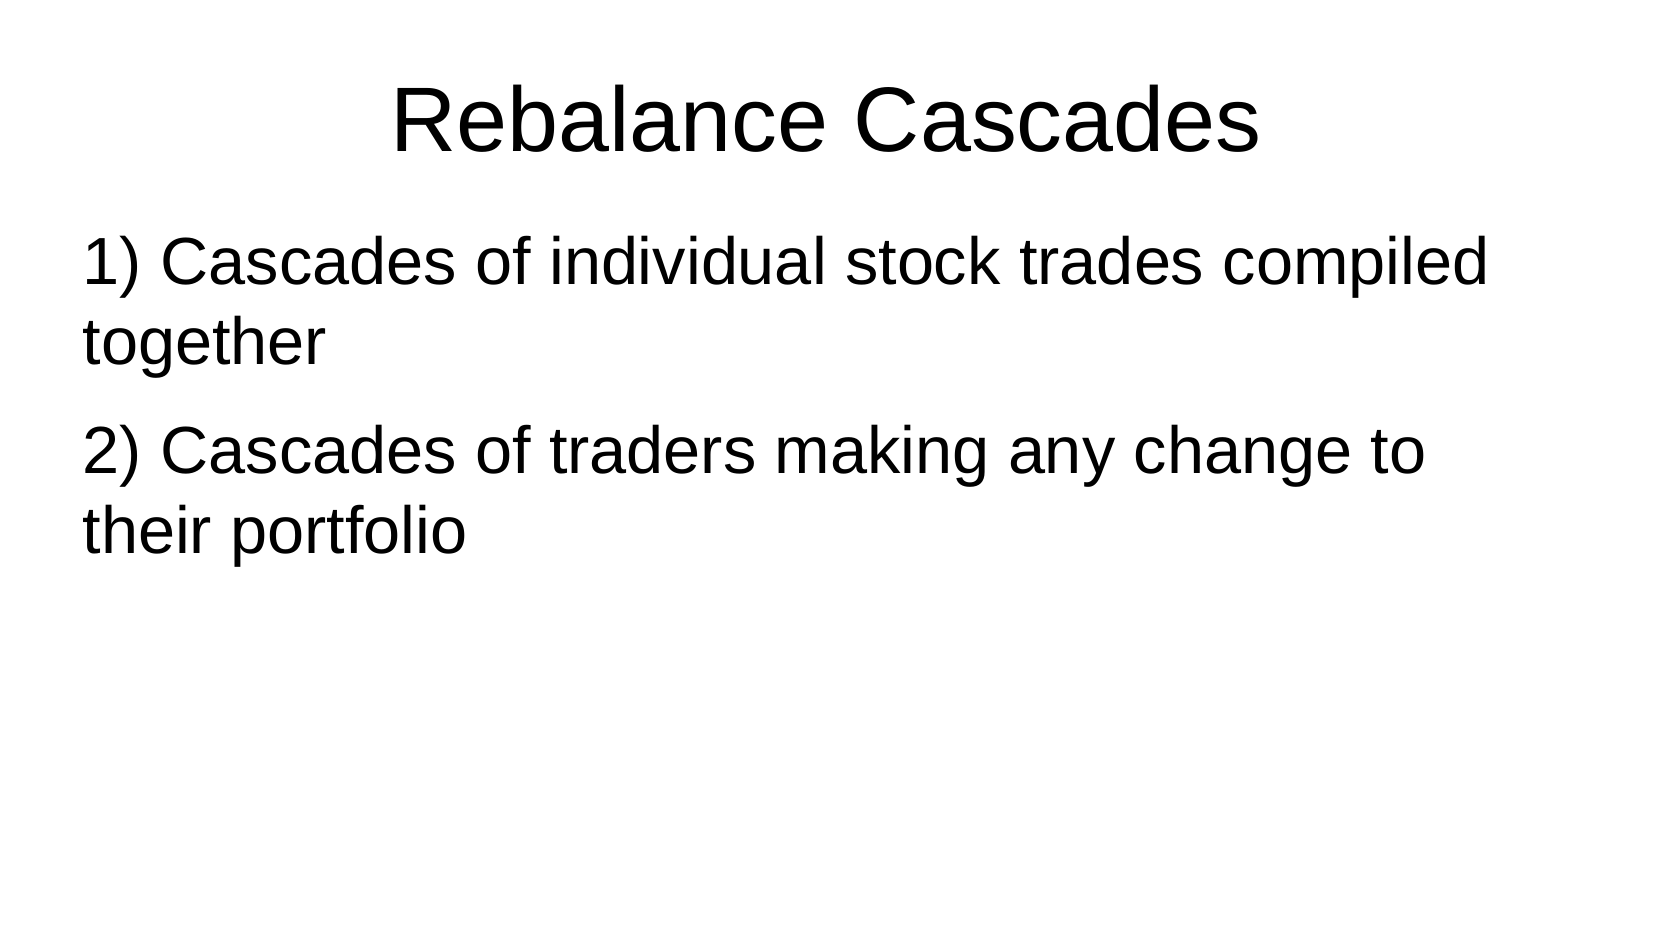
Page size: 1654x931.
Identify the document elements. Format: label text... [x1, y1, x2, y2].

list Cascades of individual stock trades compiled together Cascades of traders making any change to their portfolio [82, 217, 1571, 758]
title Rebalance Cascades [82, 37, 1571, 193]
